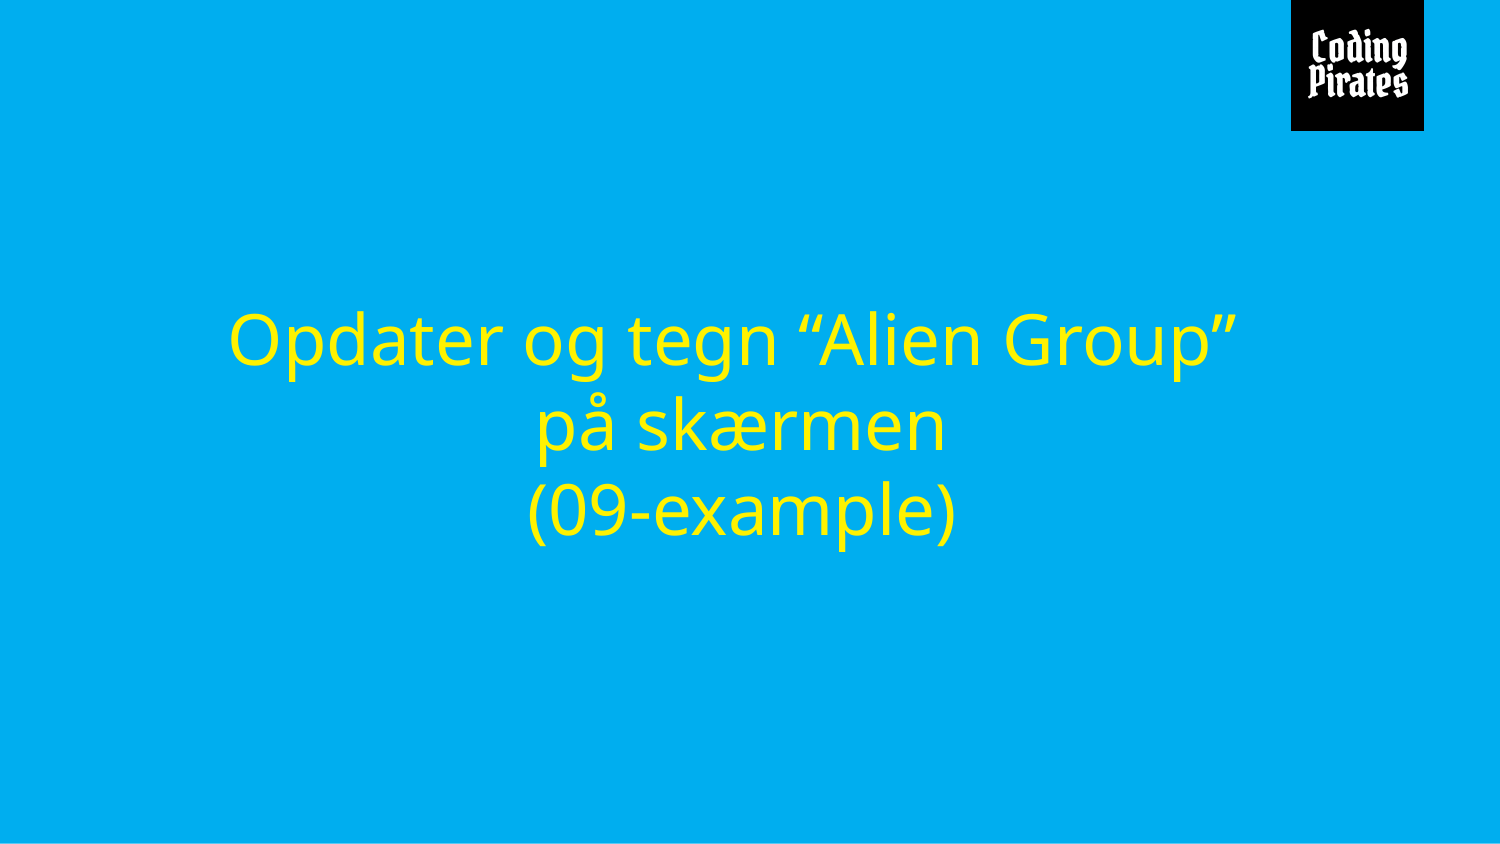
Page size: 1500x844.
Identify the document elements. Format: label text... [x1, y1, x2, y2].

title Opdater og tegn “Alien Group” på skærmen (09-example) [12, 352, 1472, 491]
picture [1292, 0, 1423, 130]
